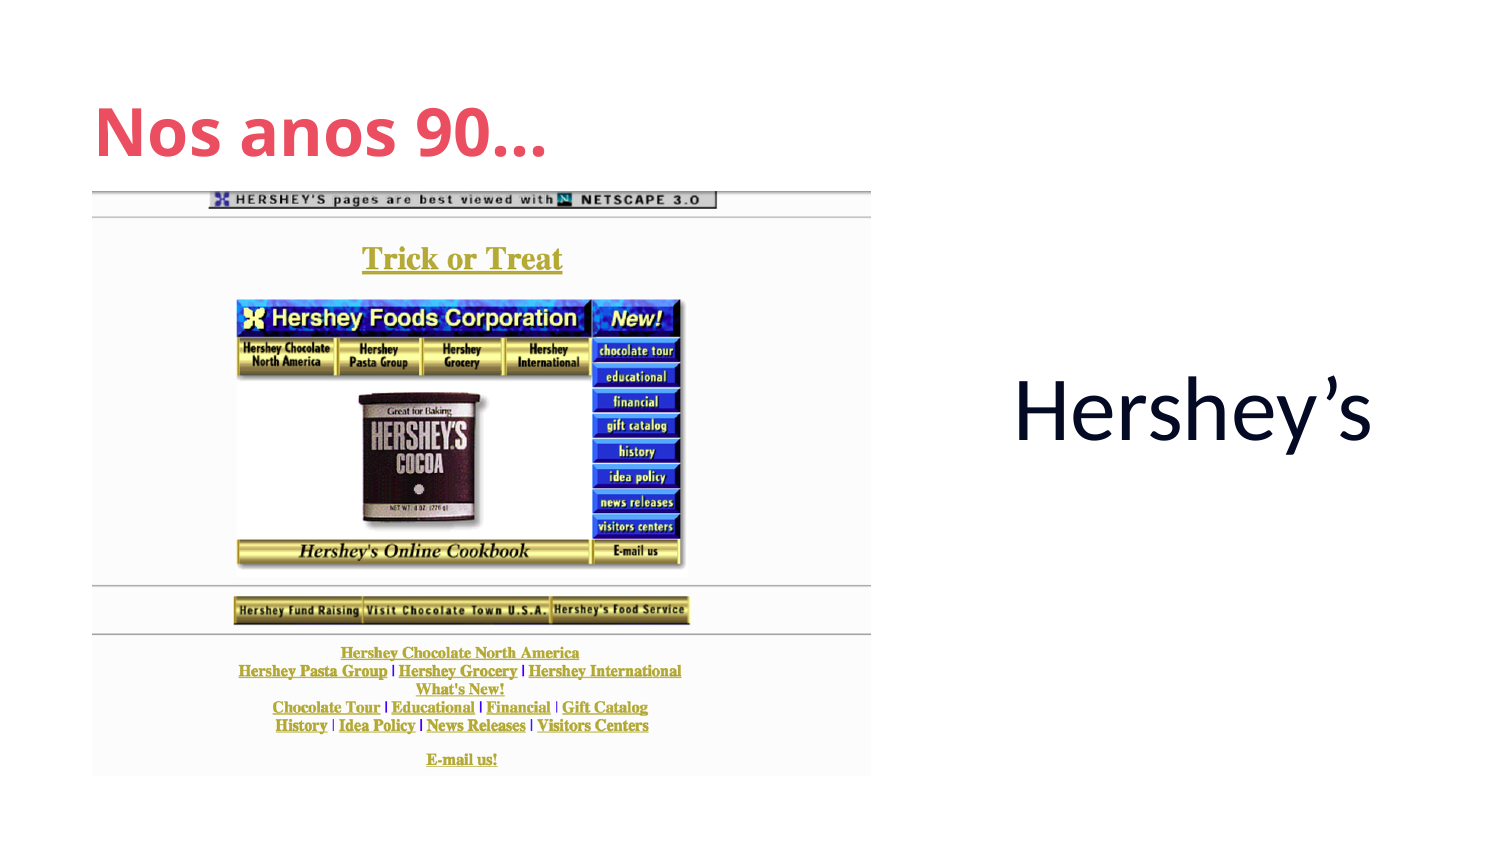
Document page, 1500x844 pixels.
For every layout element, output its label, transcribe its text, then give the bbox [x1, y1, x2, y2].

picture [92, 191, 871, 776]
text_box Hershey’s [968, 333, 1394, 422]
text_box Nos anos 90… [78, 54, 1394, 194]
